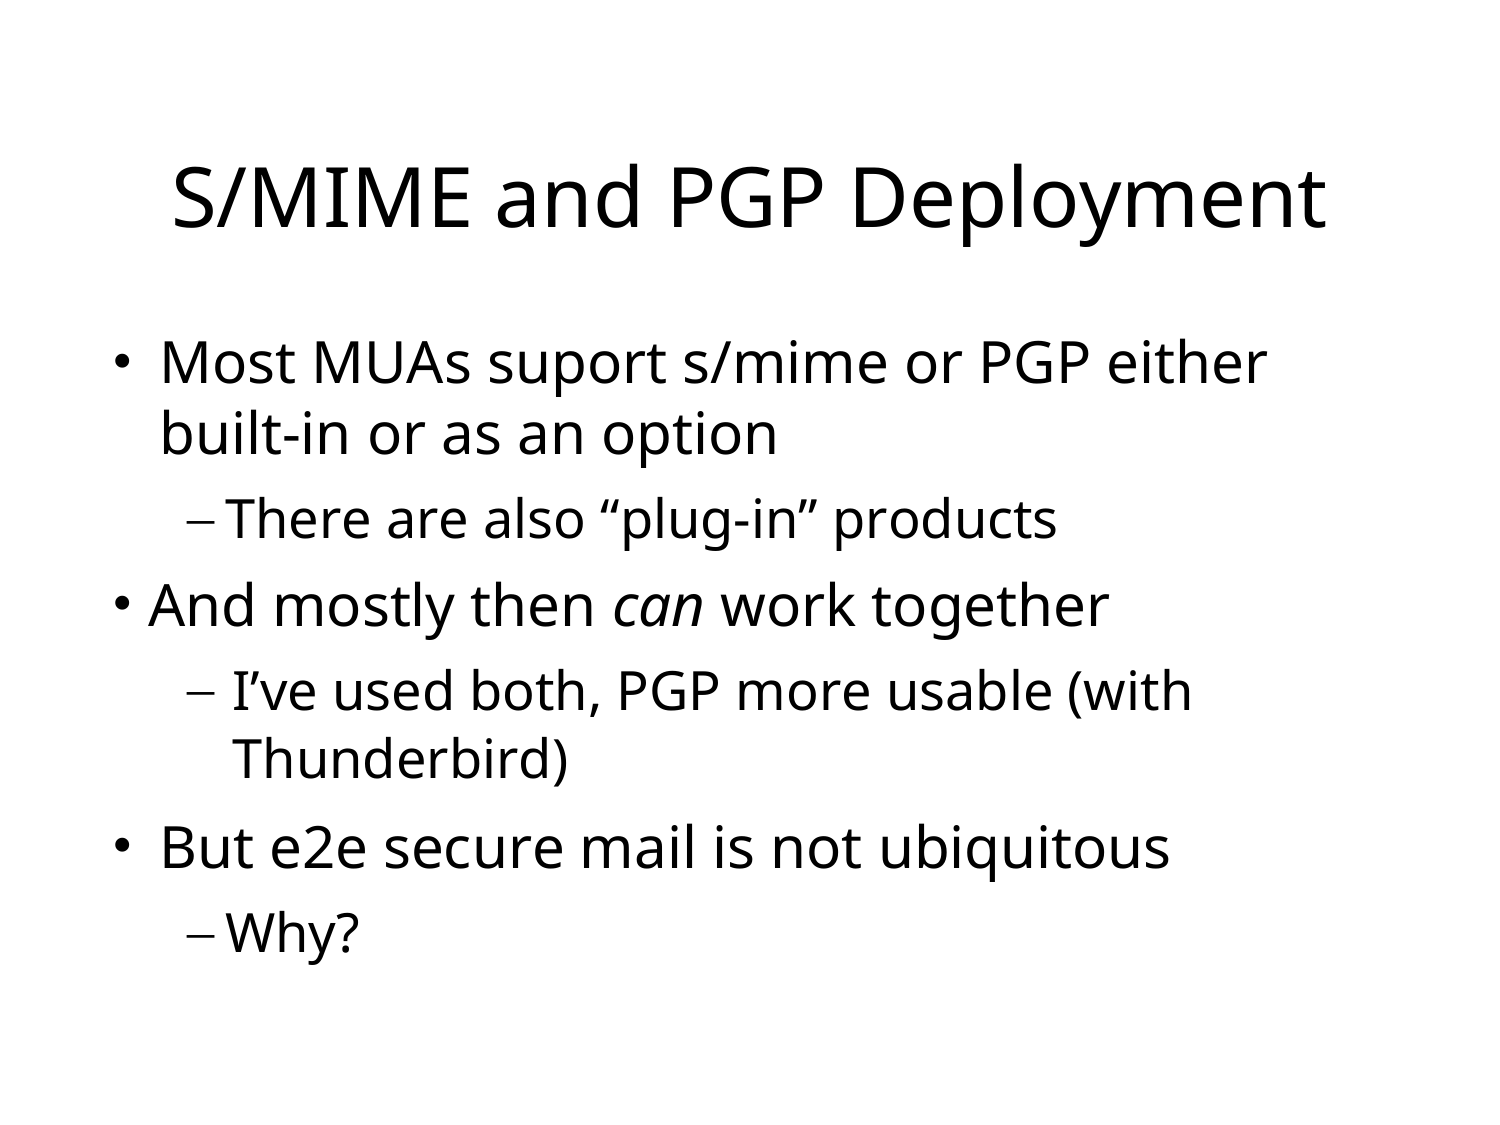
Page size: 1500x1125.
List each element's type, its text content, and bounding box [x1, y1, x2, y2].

text_box Most MUAs suport s/mime or PGP either built-in or as an option There are also “plug-in” products And mostly then can work together I’ve used both, PGP more usable (with Thunderbird) But e2e secure mail is not ubiquitous Why? [112, 324, 1388, 1001]
text_box S/MIME and PGP Deployment [112, 99, 1388, 288]
